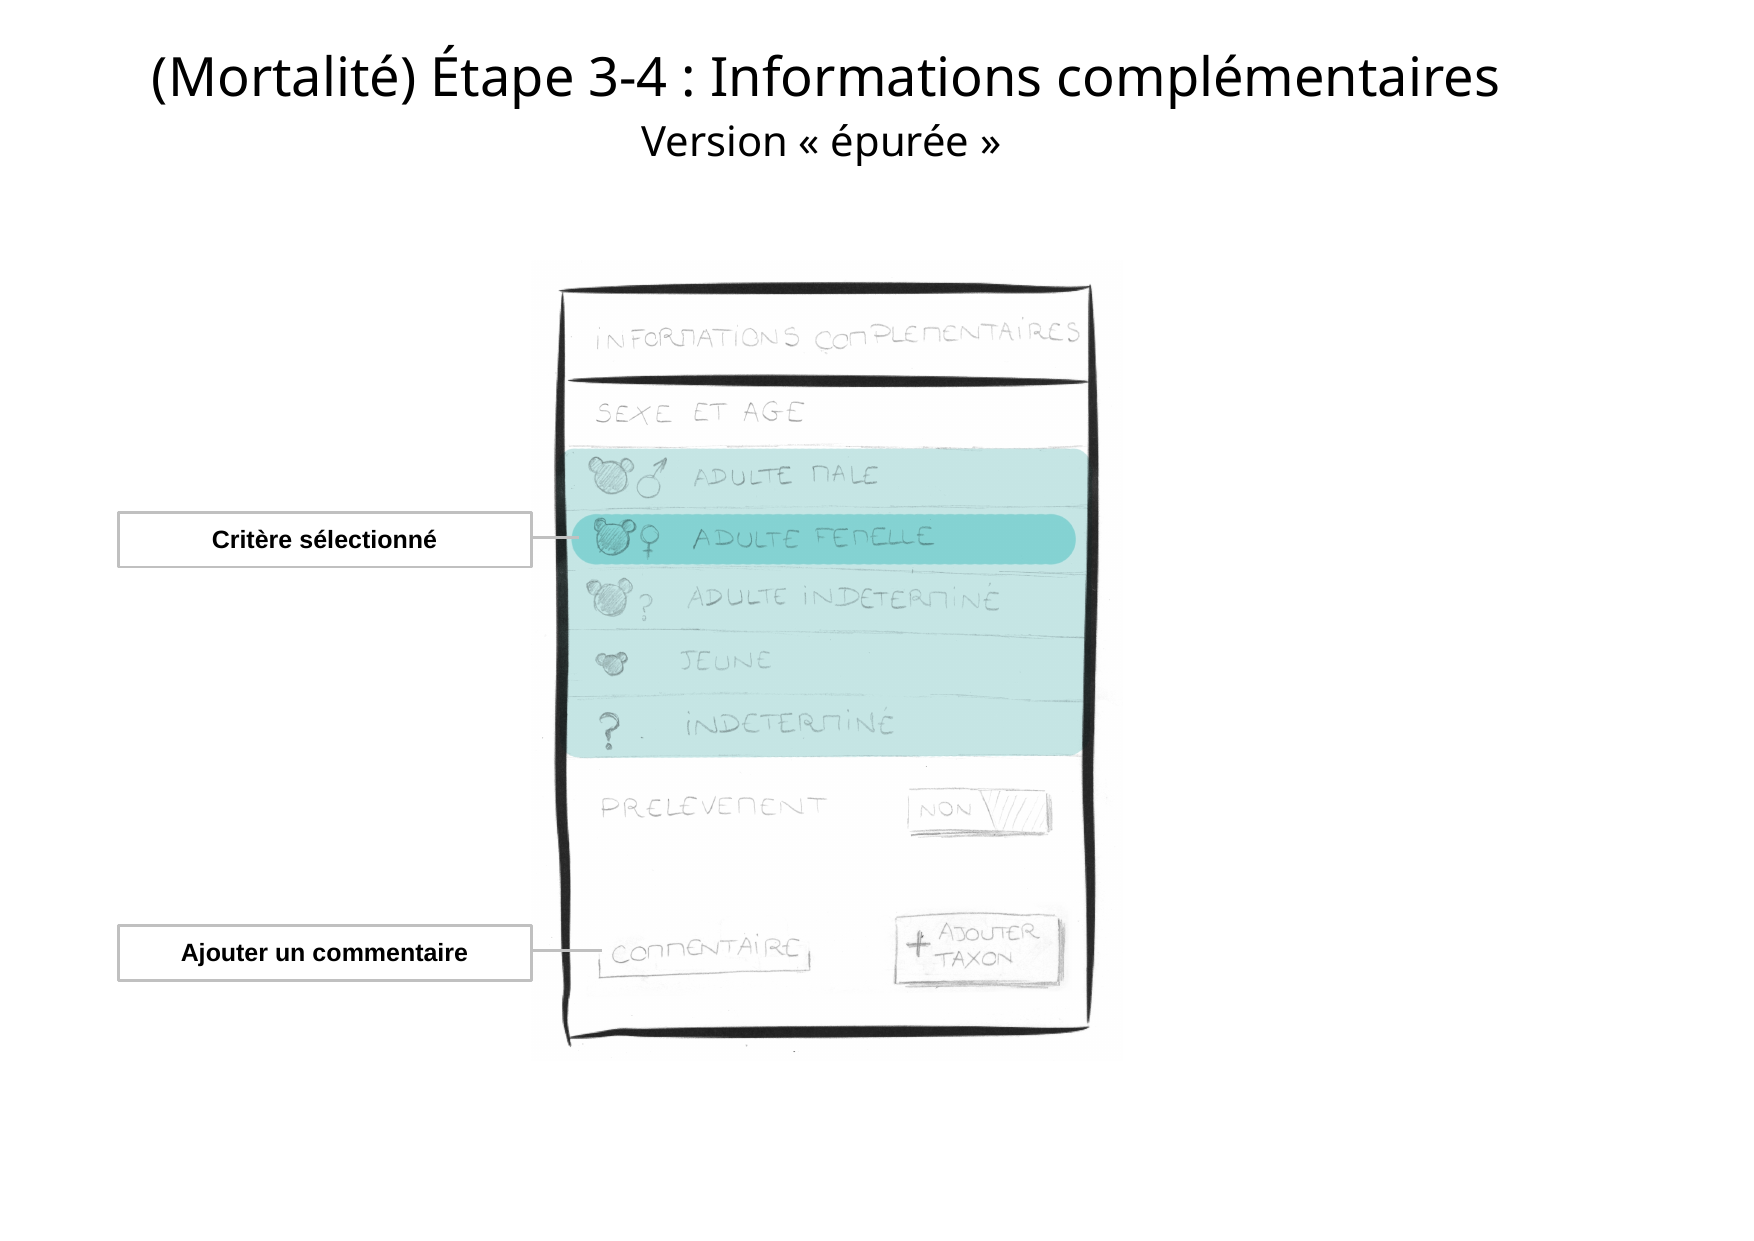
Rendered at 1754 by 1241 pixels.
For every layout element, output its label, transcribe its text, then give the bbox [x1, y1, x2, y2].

picture [531, 260, 1123, 1061]
title (Mortalité) Étape 3-4 : Informations complémentaires Version « épurée » [0, 0, 1654, 208]
list Ajouter un commentaire [118, 925, 532, 981]
list Critère sélectionné [118, 512, 532, 567]
